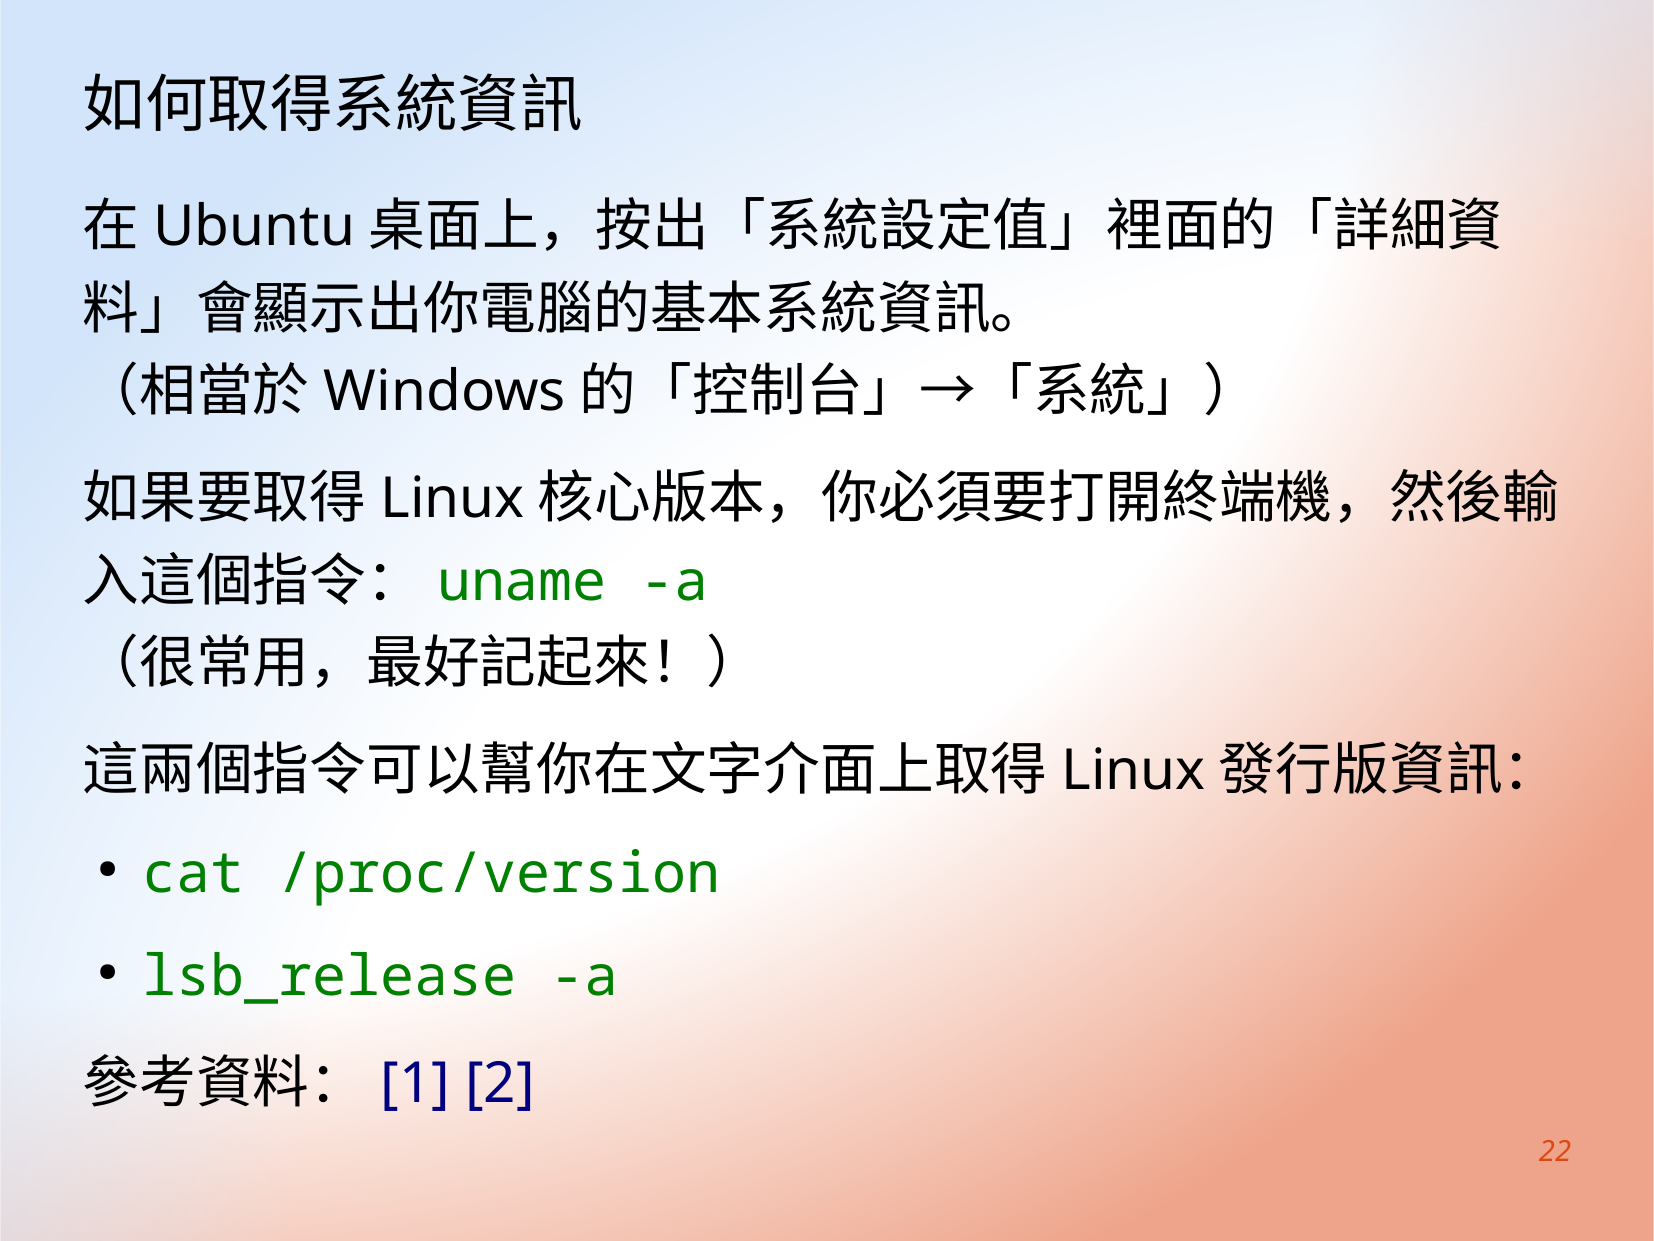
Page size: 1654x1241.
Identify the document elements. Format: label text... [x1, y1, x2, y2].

list 在Ubuntu桌面上，按出「系統設定值」裡面的「詳細資料」會顯示出你電腦的基本系統資訊。 （相當於Windows的「控制台」→「系統」） 如果要取得Linux核心版本，你必須要打開終端機，然後輸入這個指令：uname -a （很常用，最好記起來！） 這兩個指令可以幫你在文字介面上取得Linux發行版資訊： cat /proc/version lsb_release -a 參考資料：[1] [2] [82, 180, 1571, 1201]
title 如何取得系統資訊 [82, 49, 1571, 151]
picture [0, 0, 1654, 1241]
